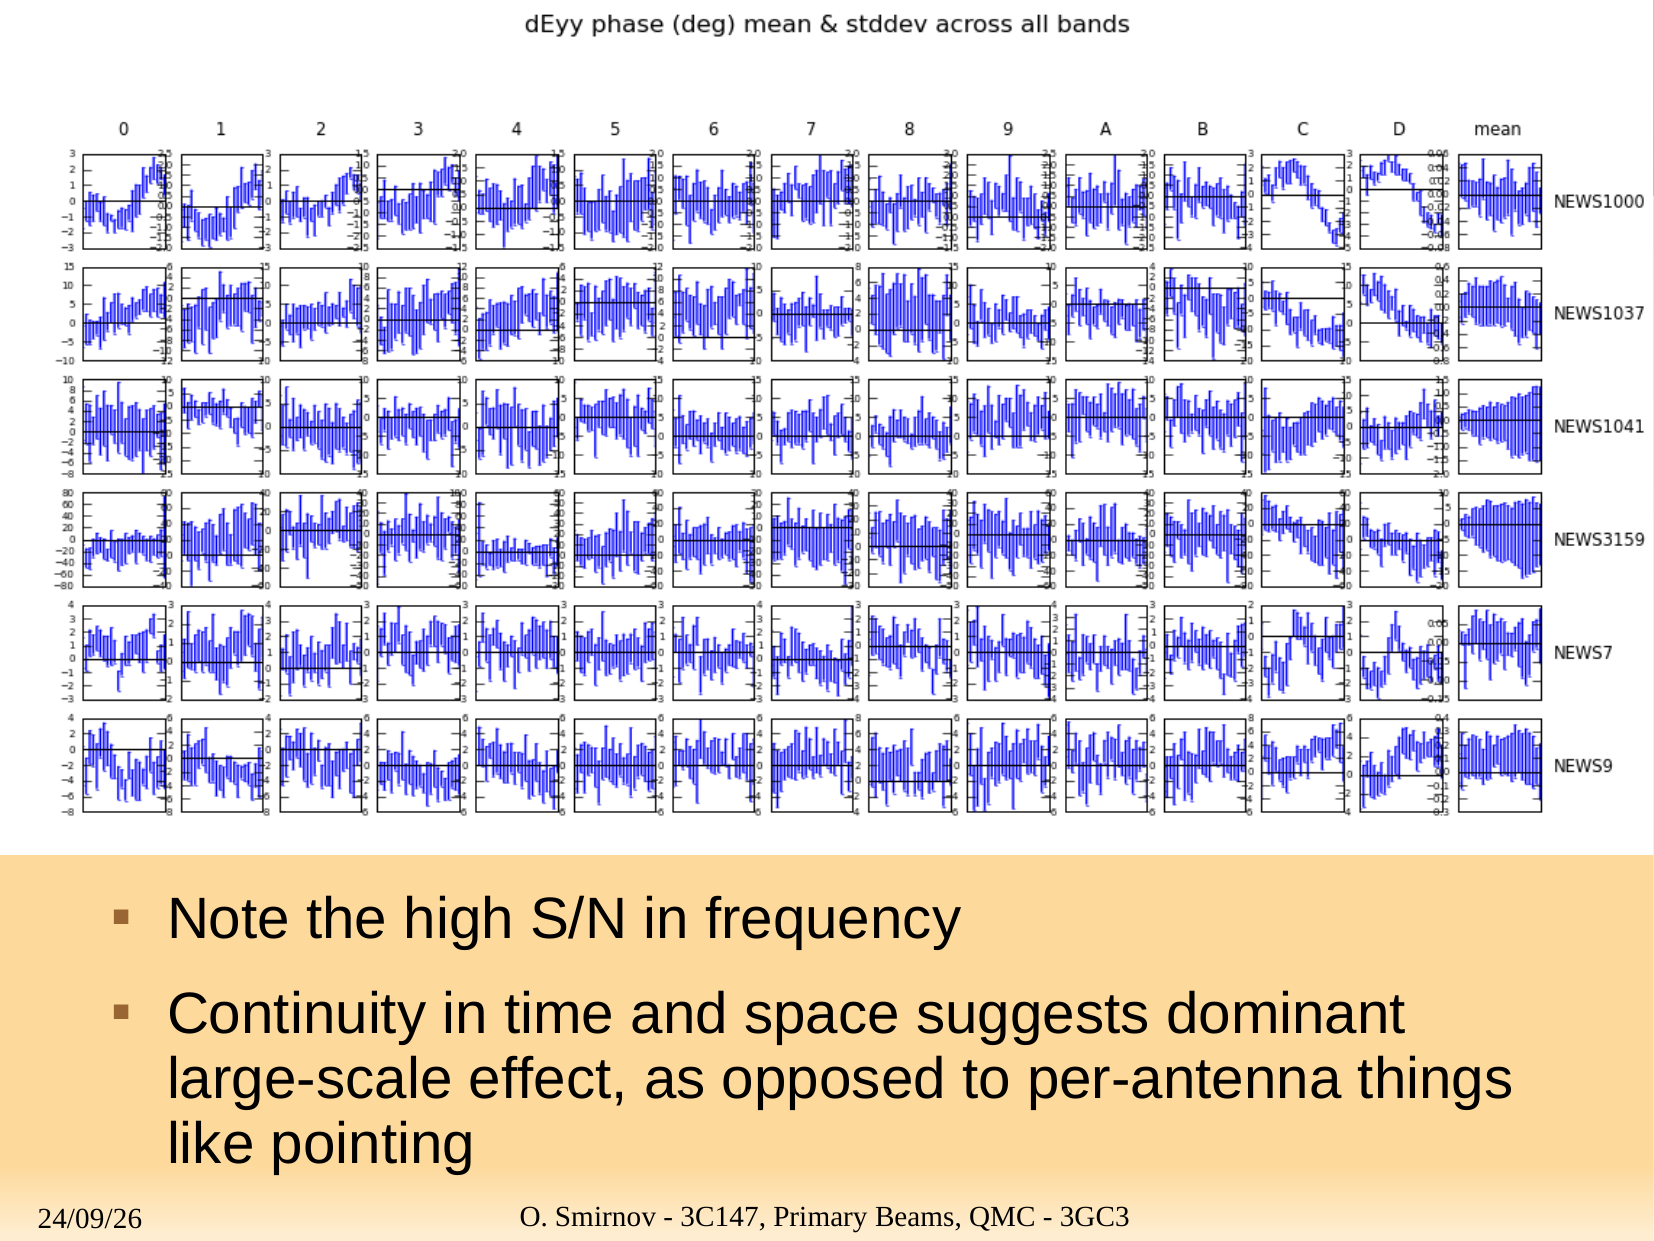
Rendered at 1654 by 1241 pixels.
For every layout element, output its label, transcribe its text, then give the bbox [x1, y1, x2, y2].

picture [0, 0, 1654, 1241]
list Note the high S/N in frequency Continuity in time and space suggests dominant large-scale effect, as opposed to per-antenna things like pointing [96, 885, 1536, 1195]
